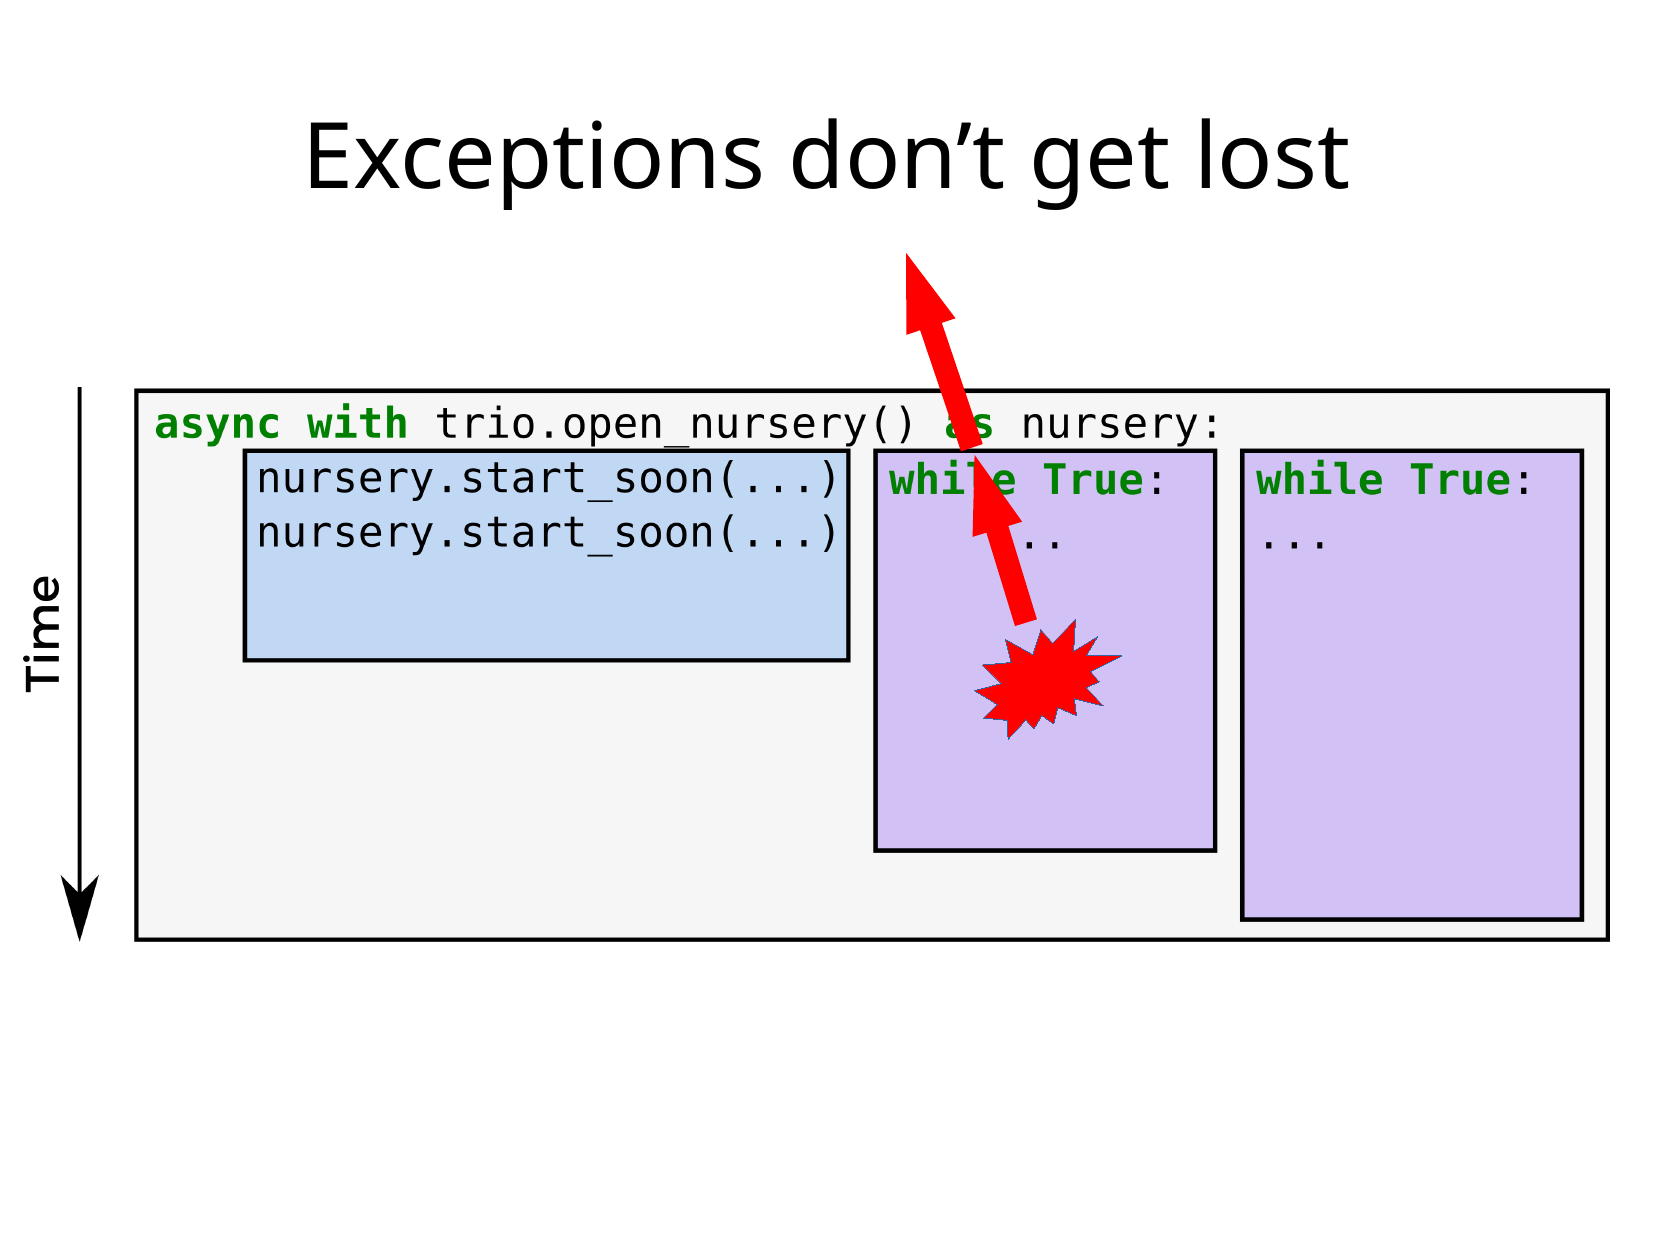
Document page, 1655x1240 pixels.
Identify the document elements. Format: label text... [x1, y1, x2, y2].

title Exceptions don’t get lost [82, 49, 1572, 257]
picture [23, 387, 1610, 943]
text_box [974, 619, 1122, 740]
